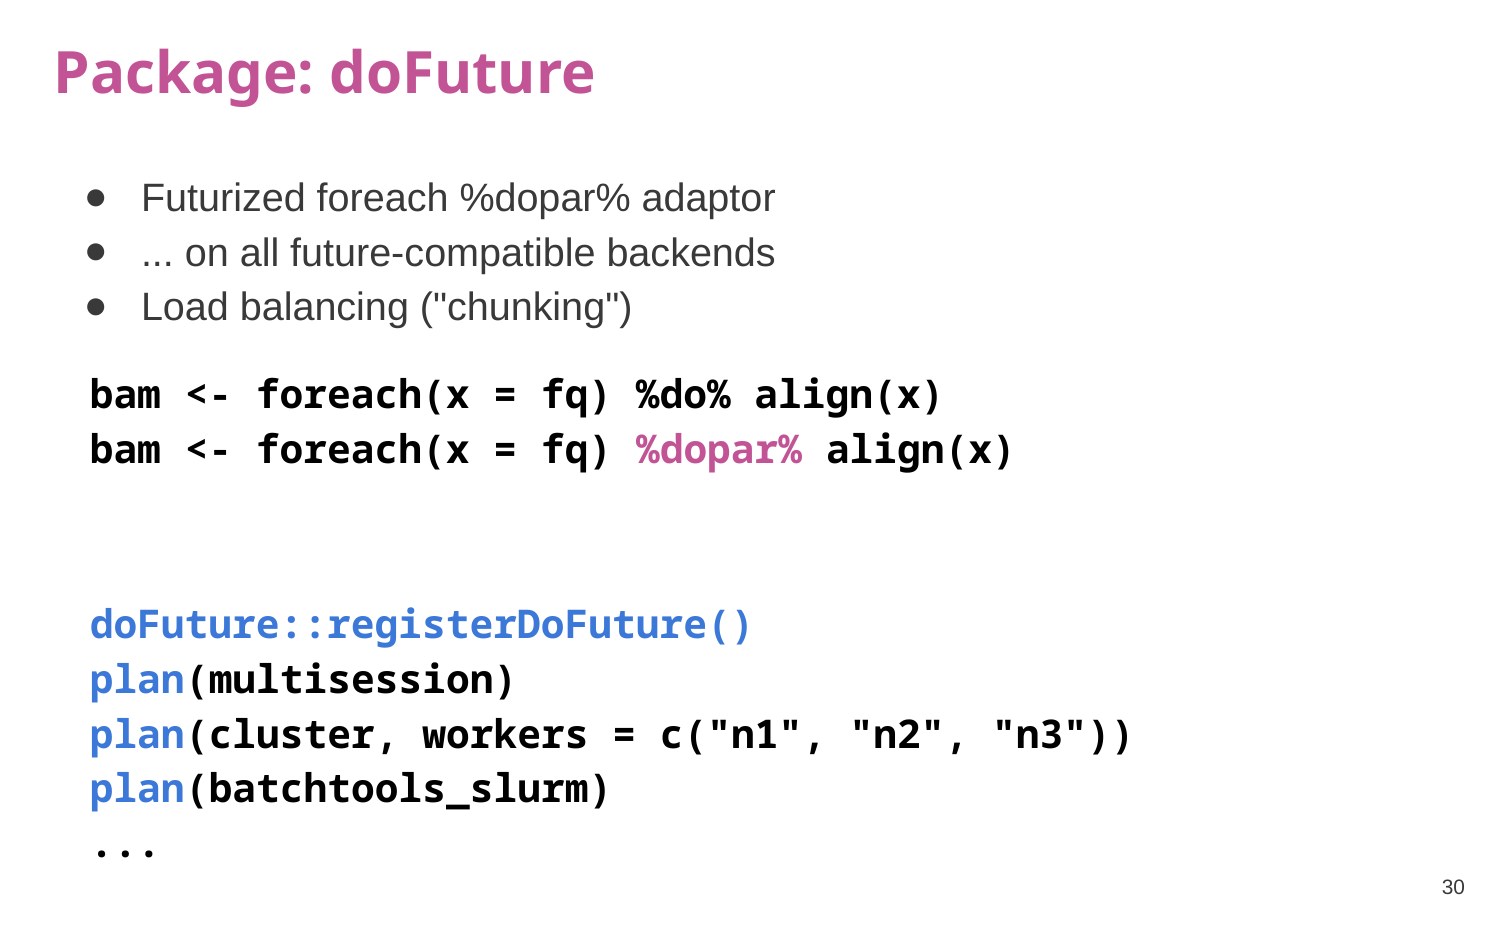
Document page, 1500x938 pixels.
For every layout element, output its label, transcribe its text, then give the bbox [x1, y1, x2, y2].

list Futurized foreach %dopar% adaptor ... on all future-compatible backends Load balancing ("chunking") bam <- foreach(x = fq) %do% align(x) bam <- foreach(x = fq) %dopar% align(x) doFuture::registerDoFuture() plan(multisession) plan(cluster, workers = c("n1", "n2", "n3")) plan(batchtools_slurm) ... [51, 149, 1449, 923]
title Package: doFuture [38, 20, 1463, 136]
slide_number <number> [1389, 849, 1480, 922]
